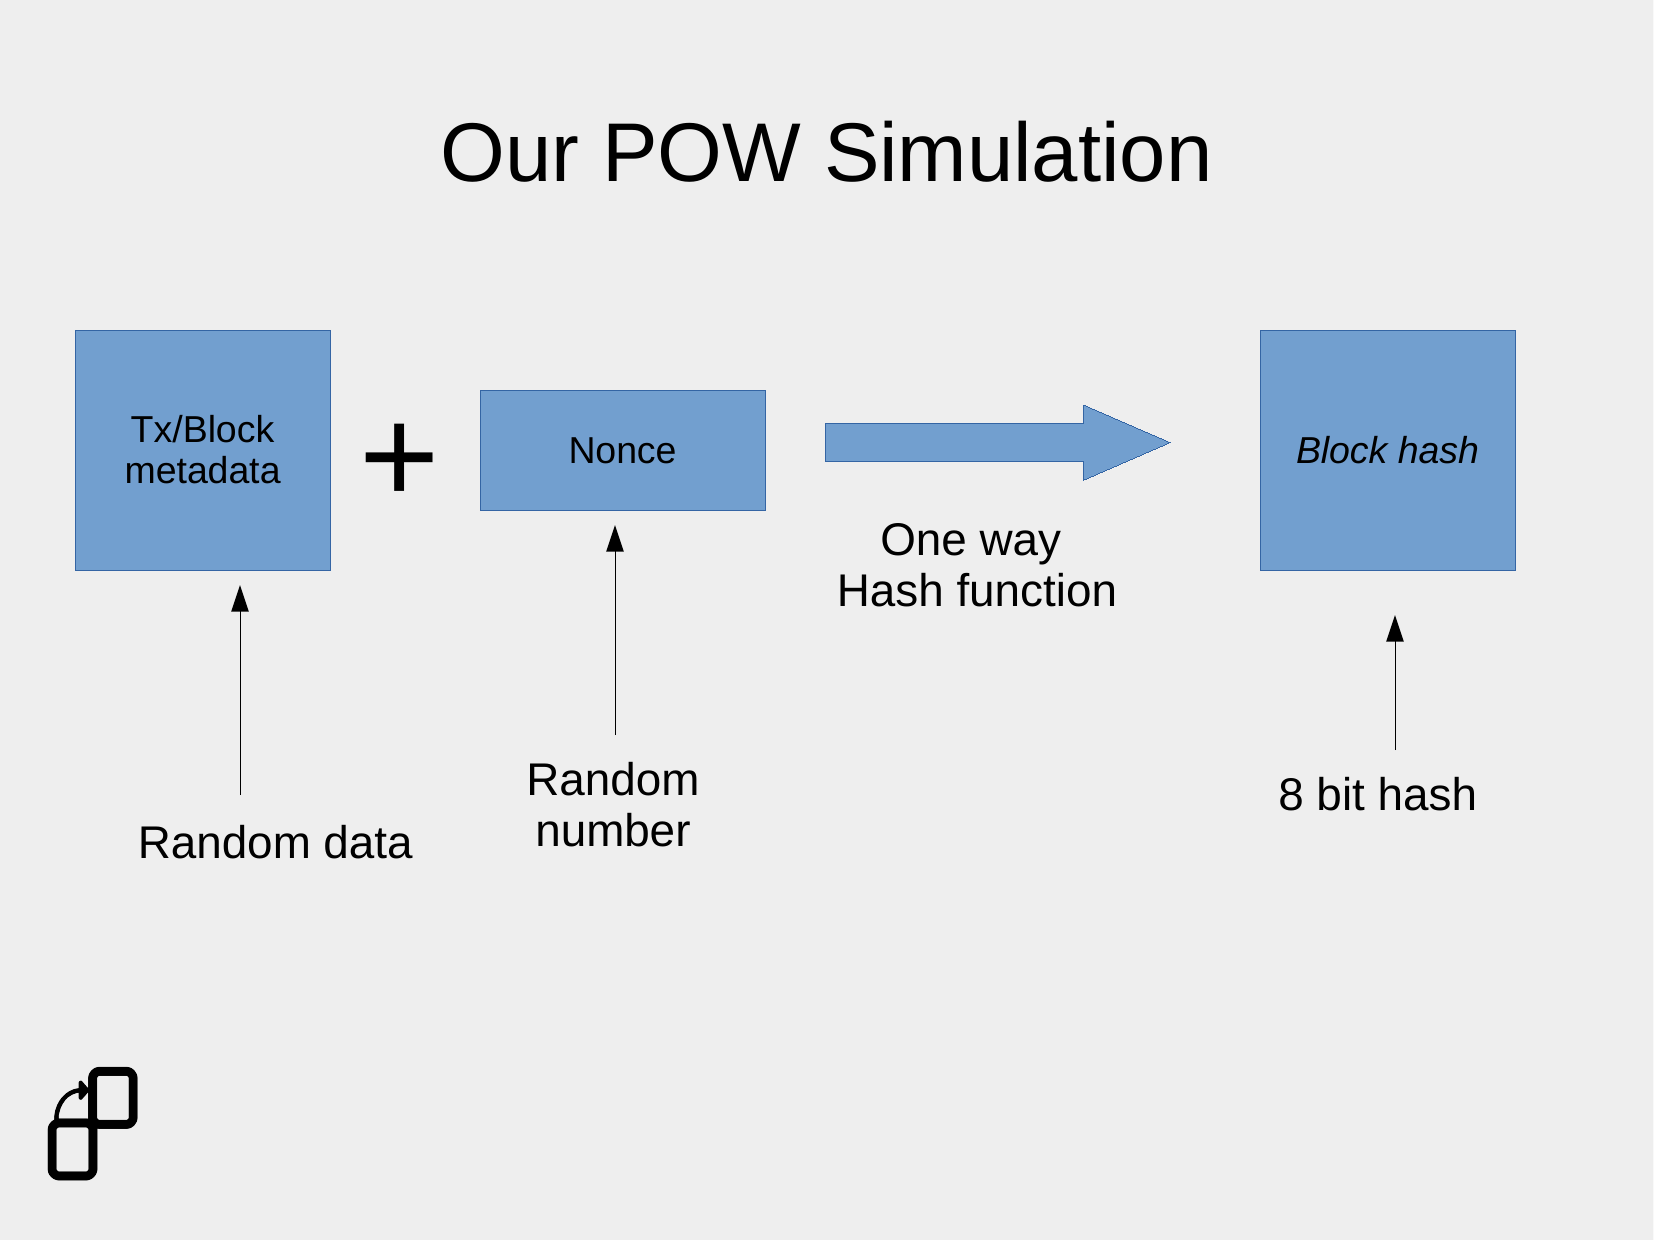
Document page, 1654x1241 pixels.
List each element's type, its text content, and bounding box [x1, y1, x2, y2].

text_box 8 bit hash [1200, 761, 1556, 931]
picture [30, 1062, 153, 1186]
text_box One way Hash function [799, 506, 1156, 676]
text_box Nonce [496, 390, 766, 511]
text_box [825, 405, 1171, 481]
text_box Random number [435, 746, 791, 916]
text_box Tx/Block metadata [75, 330, 331, 571]
text_box Random data [90, 810, 461, 928]
text_box + [345, 371, 496, 541]
title Our POW Simulation [82, 49, 1571, 257]
text_box Block hash [1260, 330, 1516, 571]
